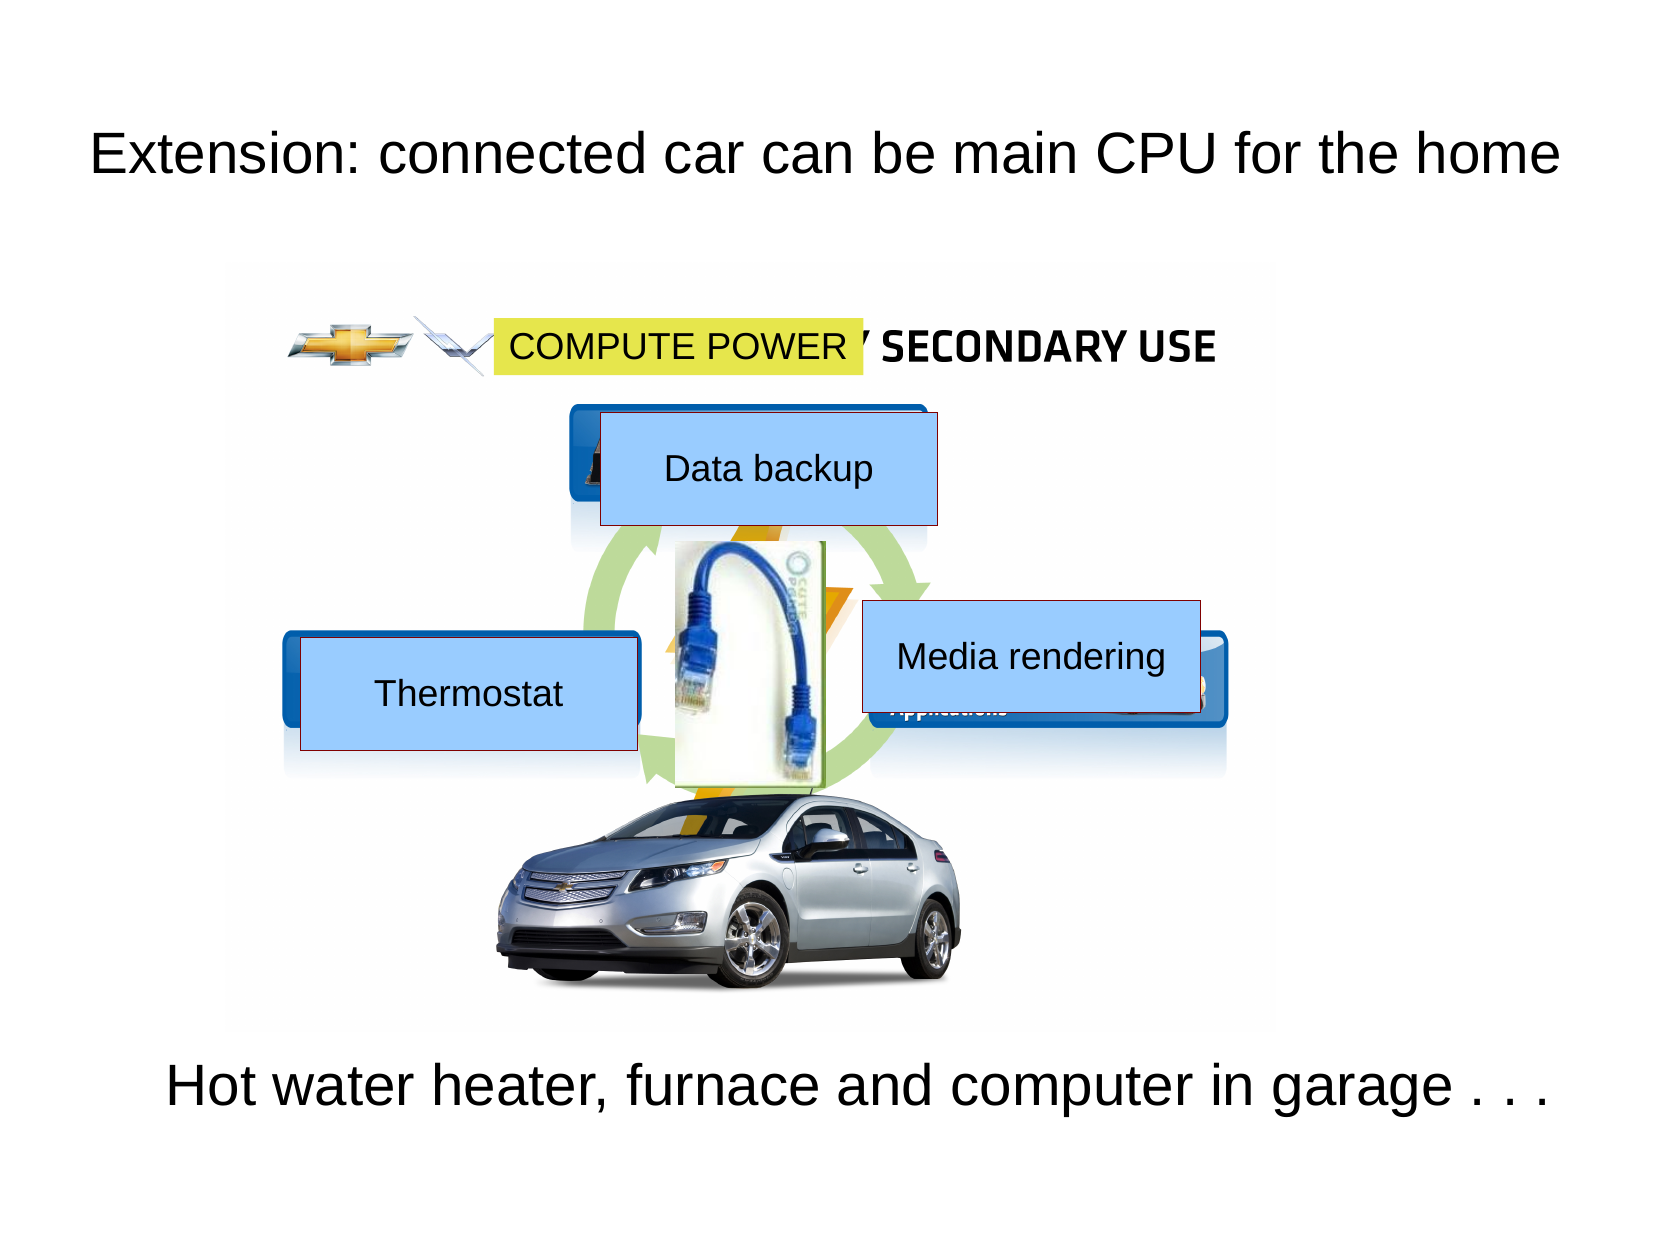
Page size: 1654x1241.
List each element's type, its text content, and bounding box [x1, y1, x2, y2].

text_box Data backup [600, 412, 938, 526]
text_box Media rendering [862, 600, 1201, 713]
picture [225, 262, 1276, 1032]
text_box Hot water heater, furnace and computer in garage . . . [151, 1045, 1587, 1126]
text_box Thermostat [300, 637, 638, 751]
title Extension: connected car can be main CPU for the home [82, 49, 1571, 257]
text_box COMPUTE POWER [493, 318, 863, 376]
